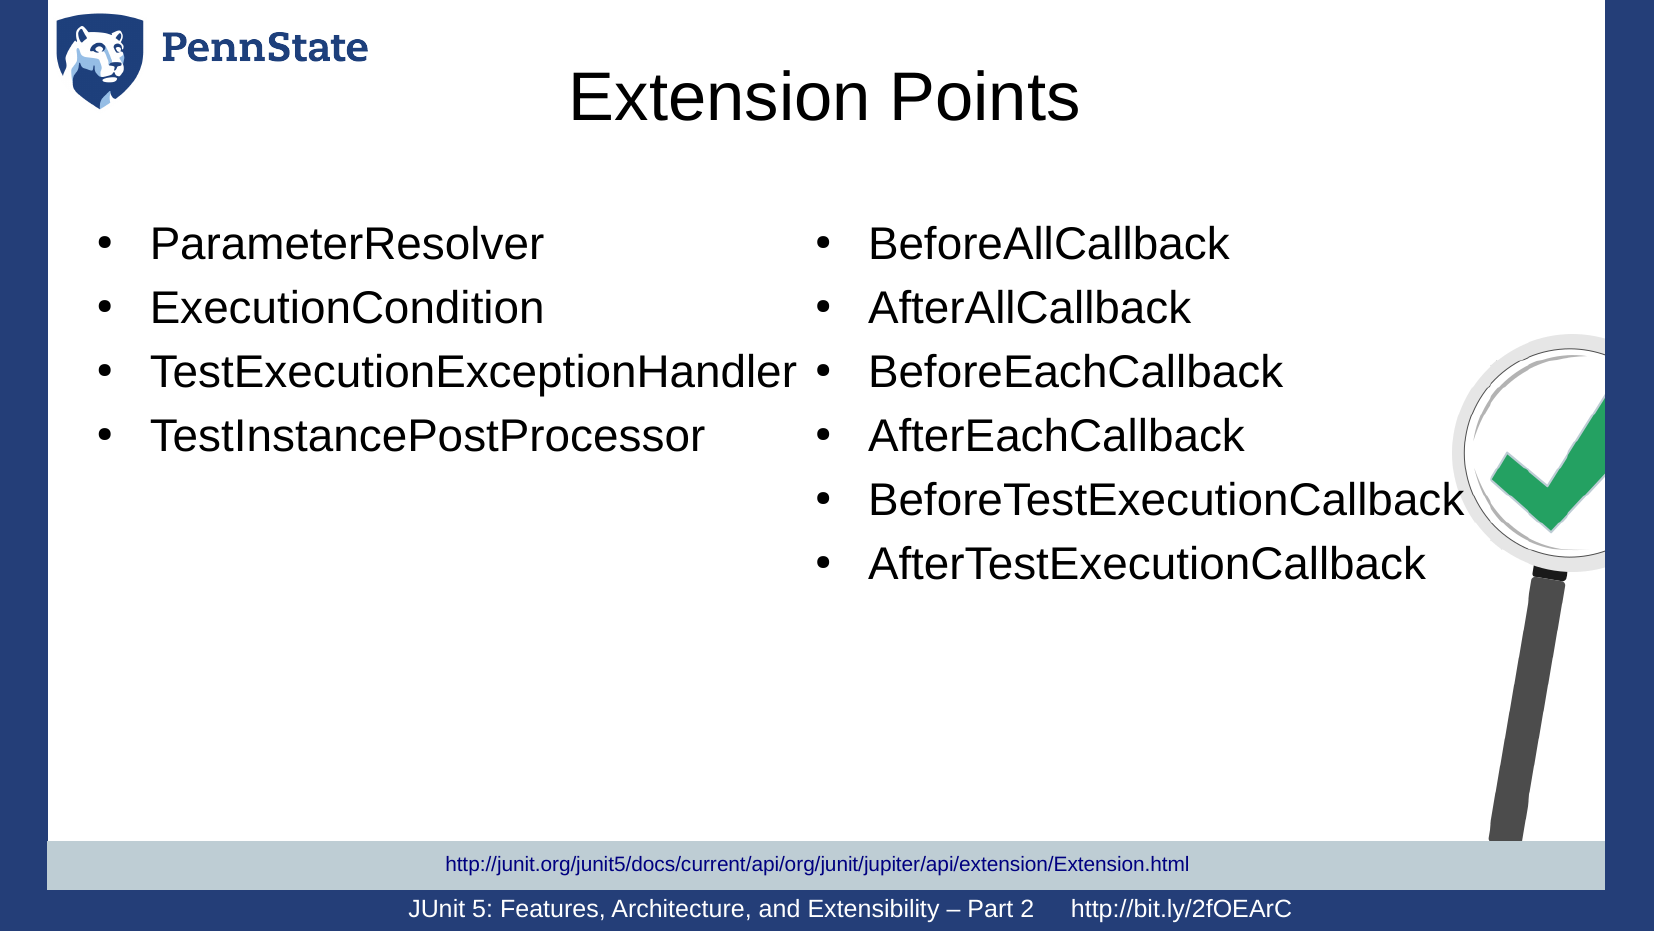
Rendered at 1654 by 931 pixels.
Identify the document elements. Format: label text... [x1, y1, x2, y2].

picture [1452, 334, 1605, 841]
title Extension Points [60, 19, 1591, 175]
title http://junit.org/junit5/docs/current/api/org/junit/jupiter/api/extension/Extension.html [210, 852, 1426, 876]
picture [48, 0, 411, 152]
list BeforeAllCallback AfterAllCallback BeforeEachCallback AfterEachCallback BeforeTestExecutionCallback AfterTestExecutionCallback [797, 217, 1495, 758]
list ParameterResolver ExecutionCondition TestExecutionExceptionHandler TestInstancePostProcessor [79, 217, 797, 556]
